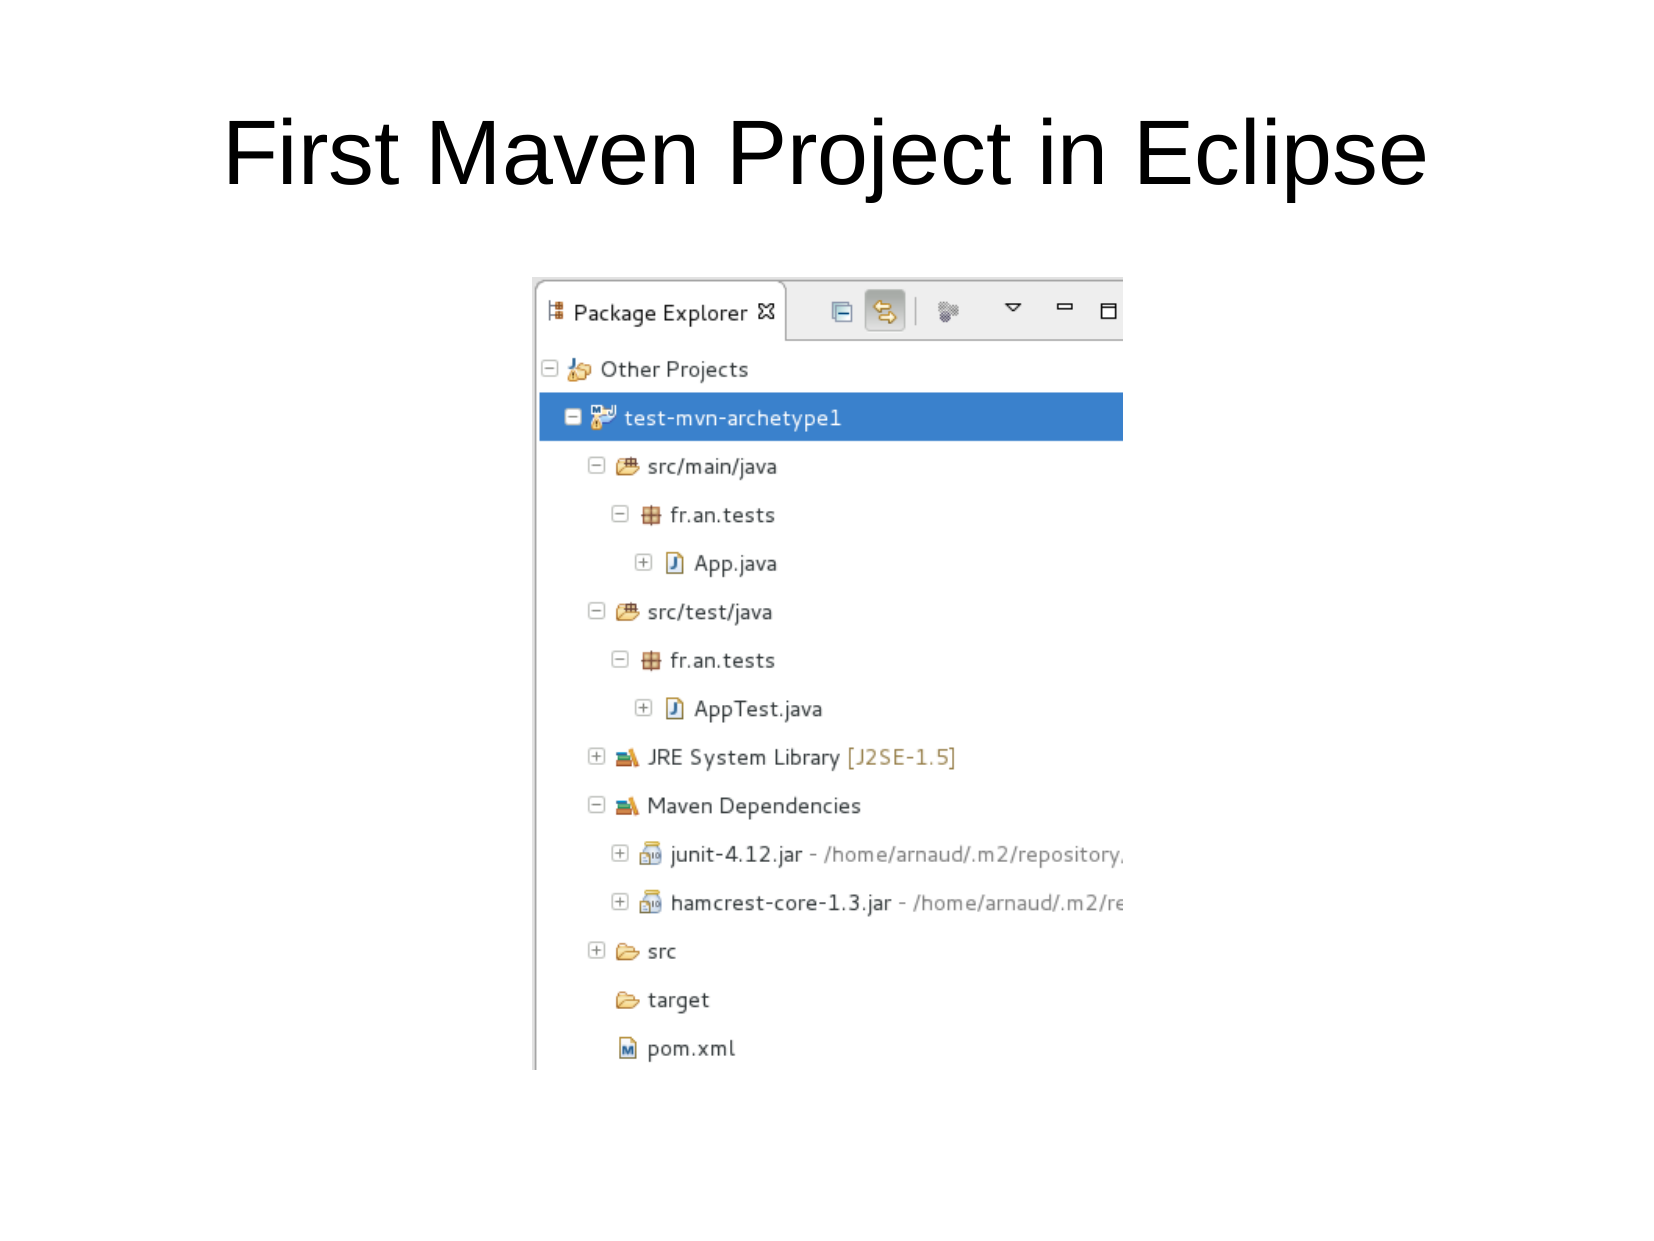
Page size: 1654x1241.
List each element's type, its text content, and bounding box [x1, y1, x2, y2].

picture [532, 277, 1123, 1070]
title First Maven Project in Eclipse [82, 49, 1571, 257]
